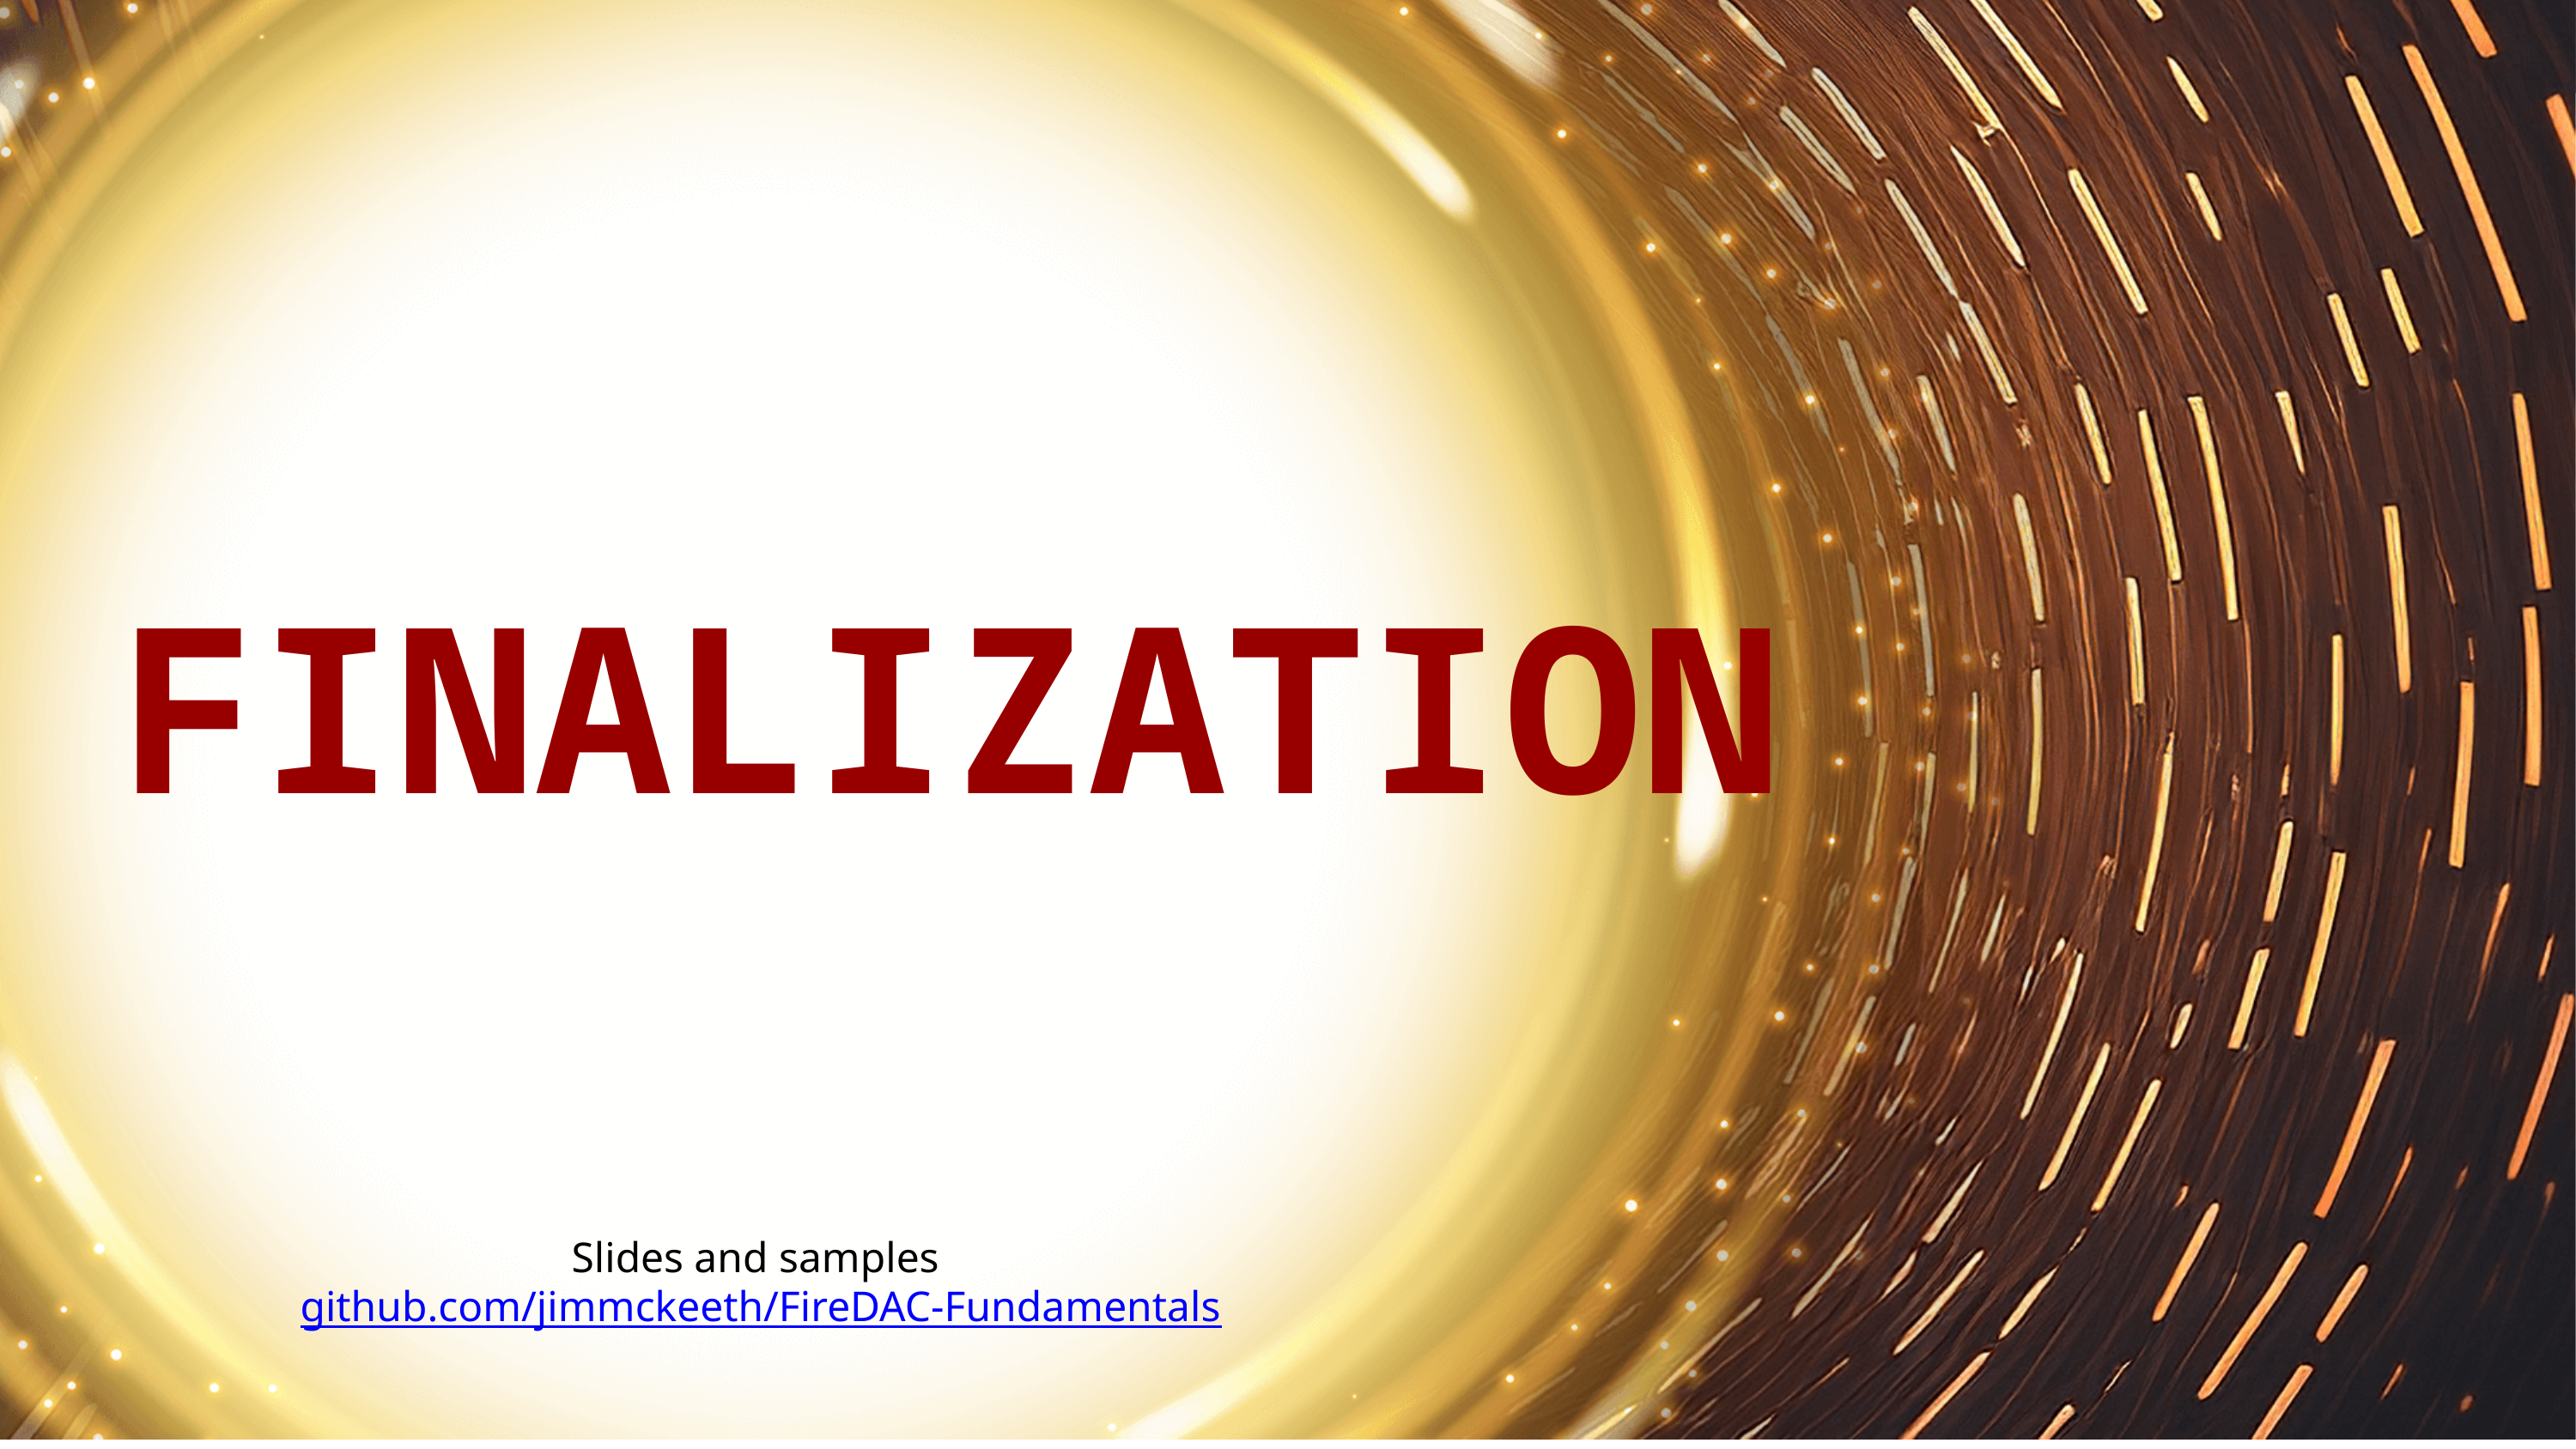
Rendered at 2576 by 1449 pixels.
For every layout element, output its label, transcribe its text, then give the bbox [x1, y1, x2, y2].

text_box Slides and samples github.com/jimmckeeth/FireDAC-Fundamentals [275, 1218, 1247, 1350]
title FINALIZATION [106, 549, 2100, 936]
picture [0, 0, 2576, 1440]
